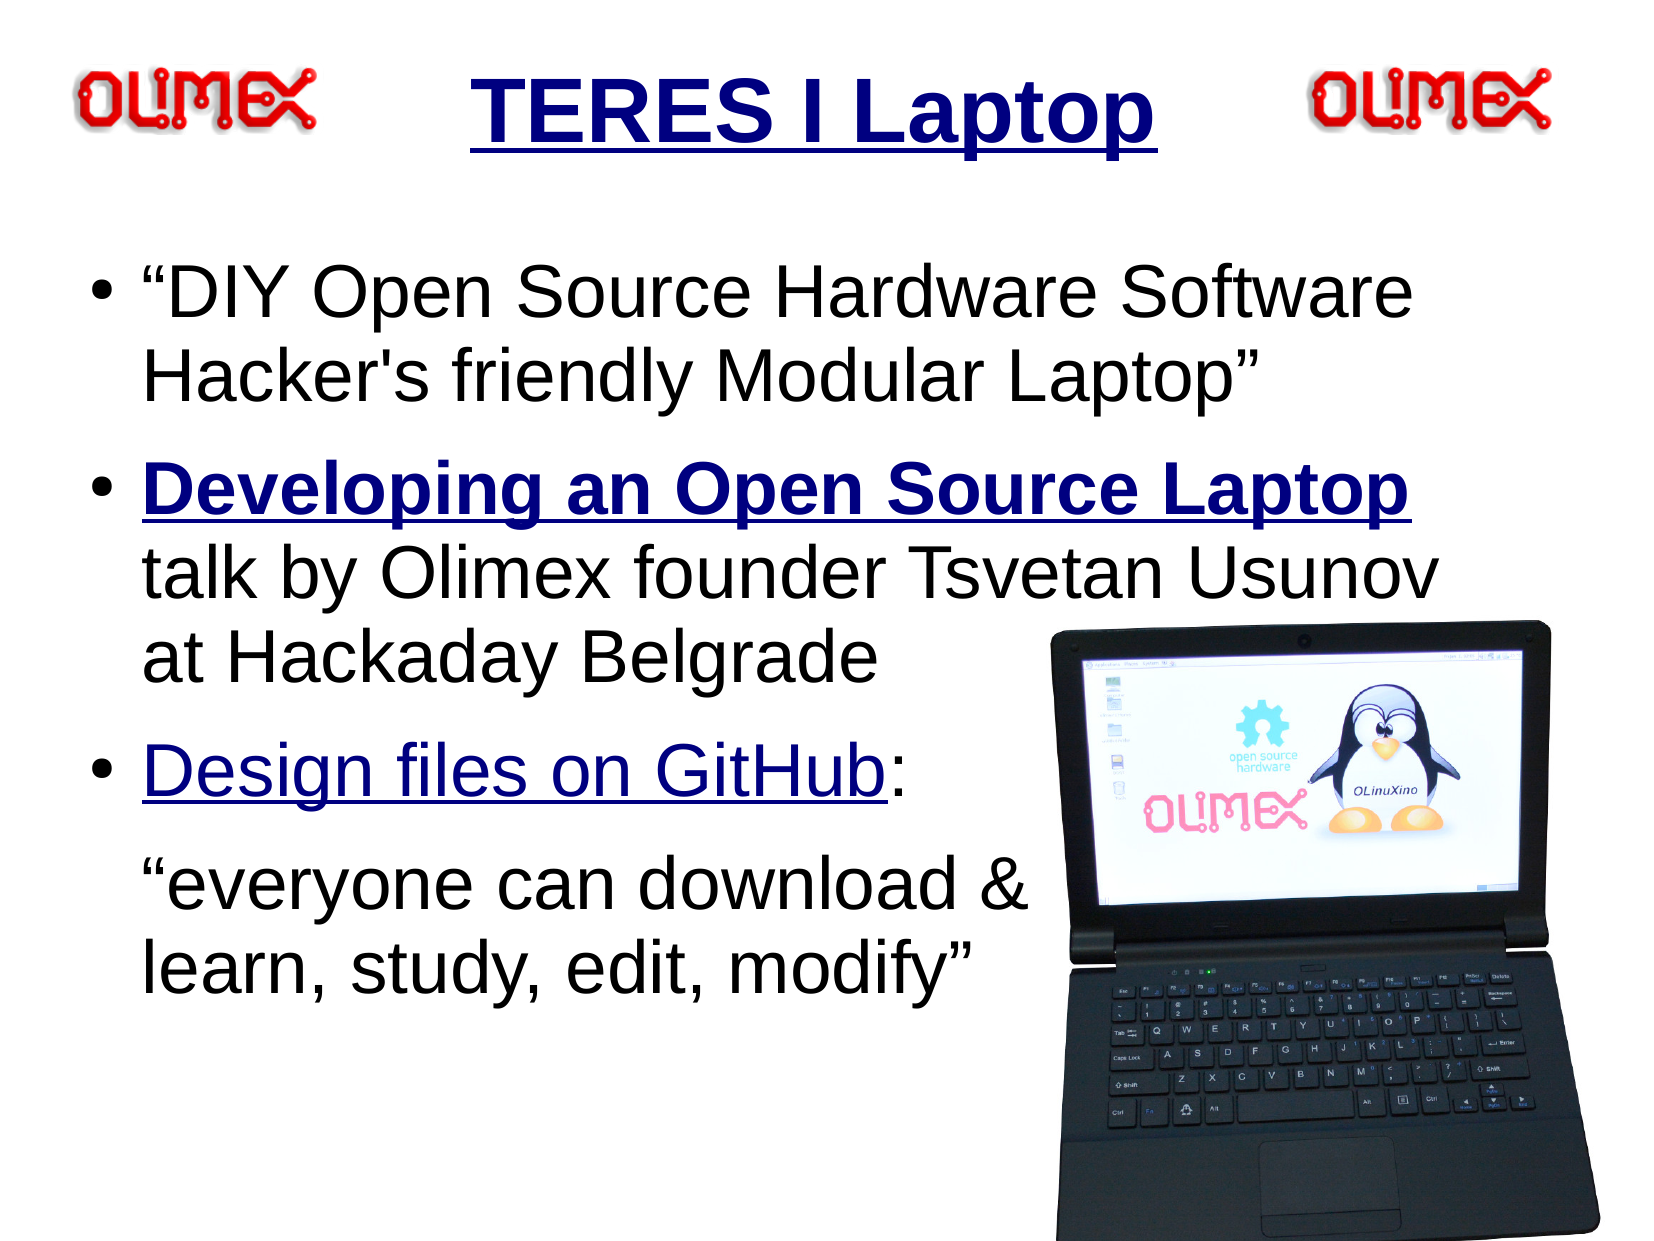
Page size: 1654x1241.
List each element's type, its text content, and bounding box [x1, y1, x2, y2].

picture [960, 575, 1654, 1241]
picture [62, 61, 334, 136]
picture [1296, 61, 1569, 135]
list TERES I Laptop “DIY Open Source Hardware Software Hacker's friendly Modular Laptop” Developing an Open Source Laptop talk by Olimex founder Tsvetan Usunov at Hackaday Belgrade Design files on GitHub: “everyone can download & learn, study, edit, modify” [70, 59, 1456, 1171]
